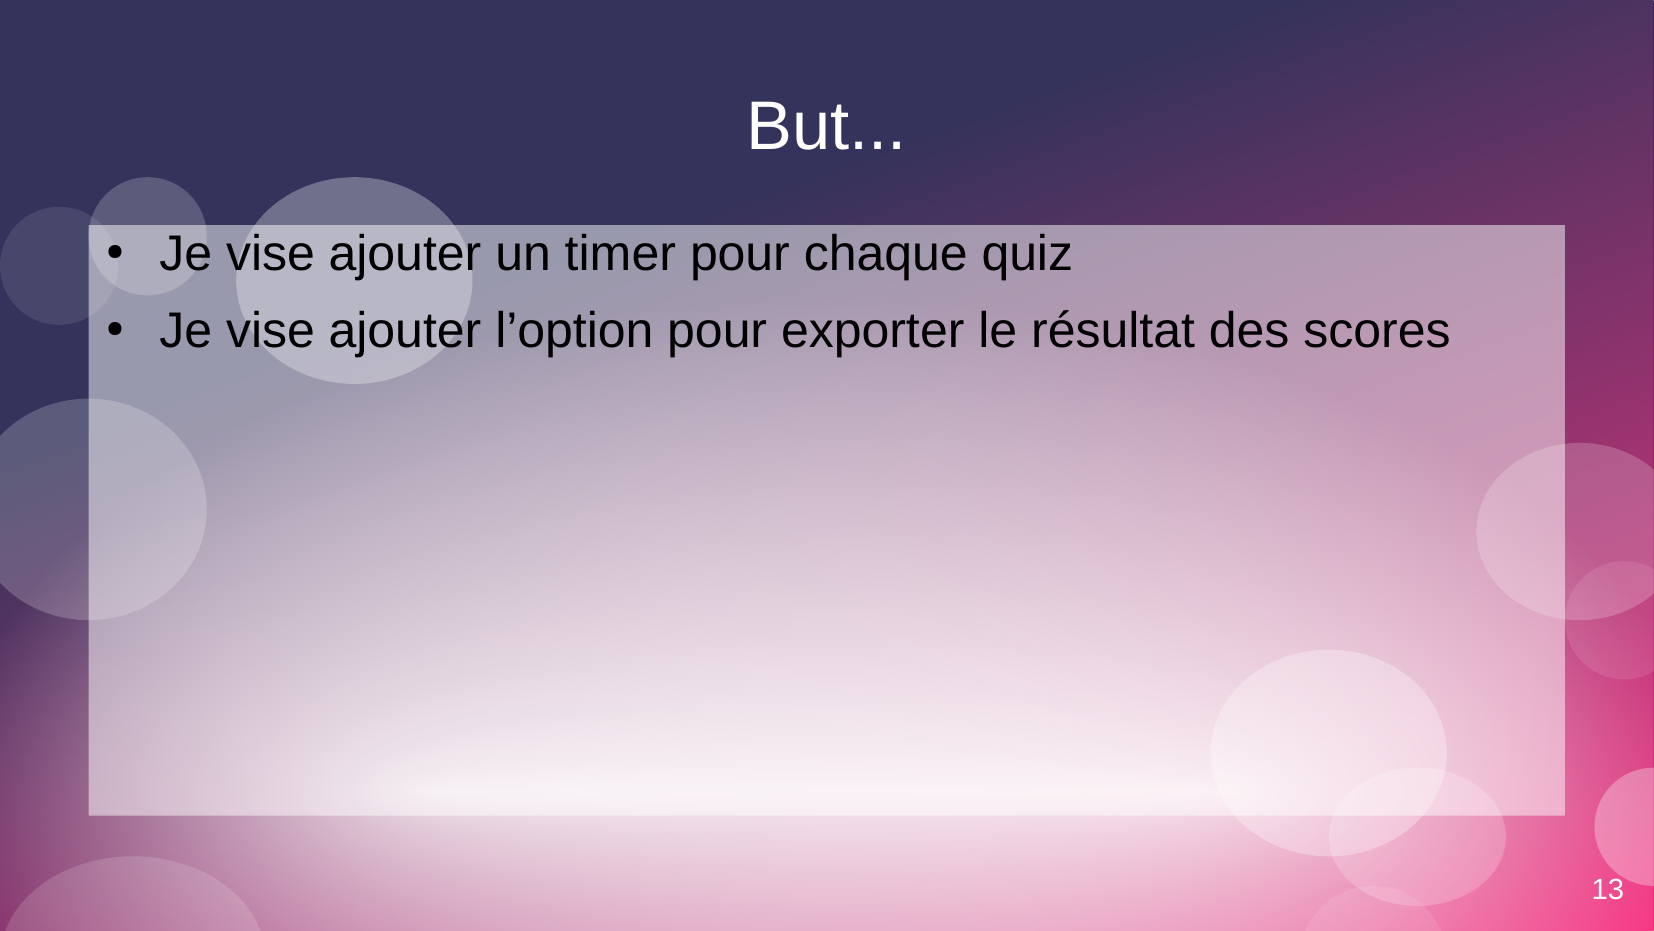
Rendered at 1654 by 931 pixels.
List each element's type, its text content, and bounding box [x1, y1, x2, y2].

list Je vise ajouter un timer pour chaque quiz Je vise ajouter l’option pour exporter le résultat des scores [88, 225, 1565, 816]
title But... [88, 44, 1565, 207]
